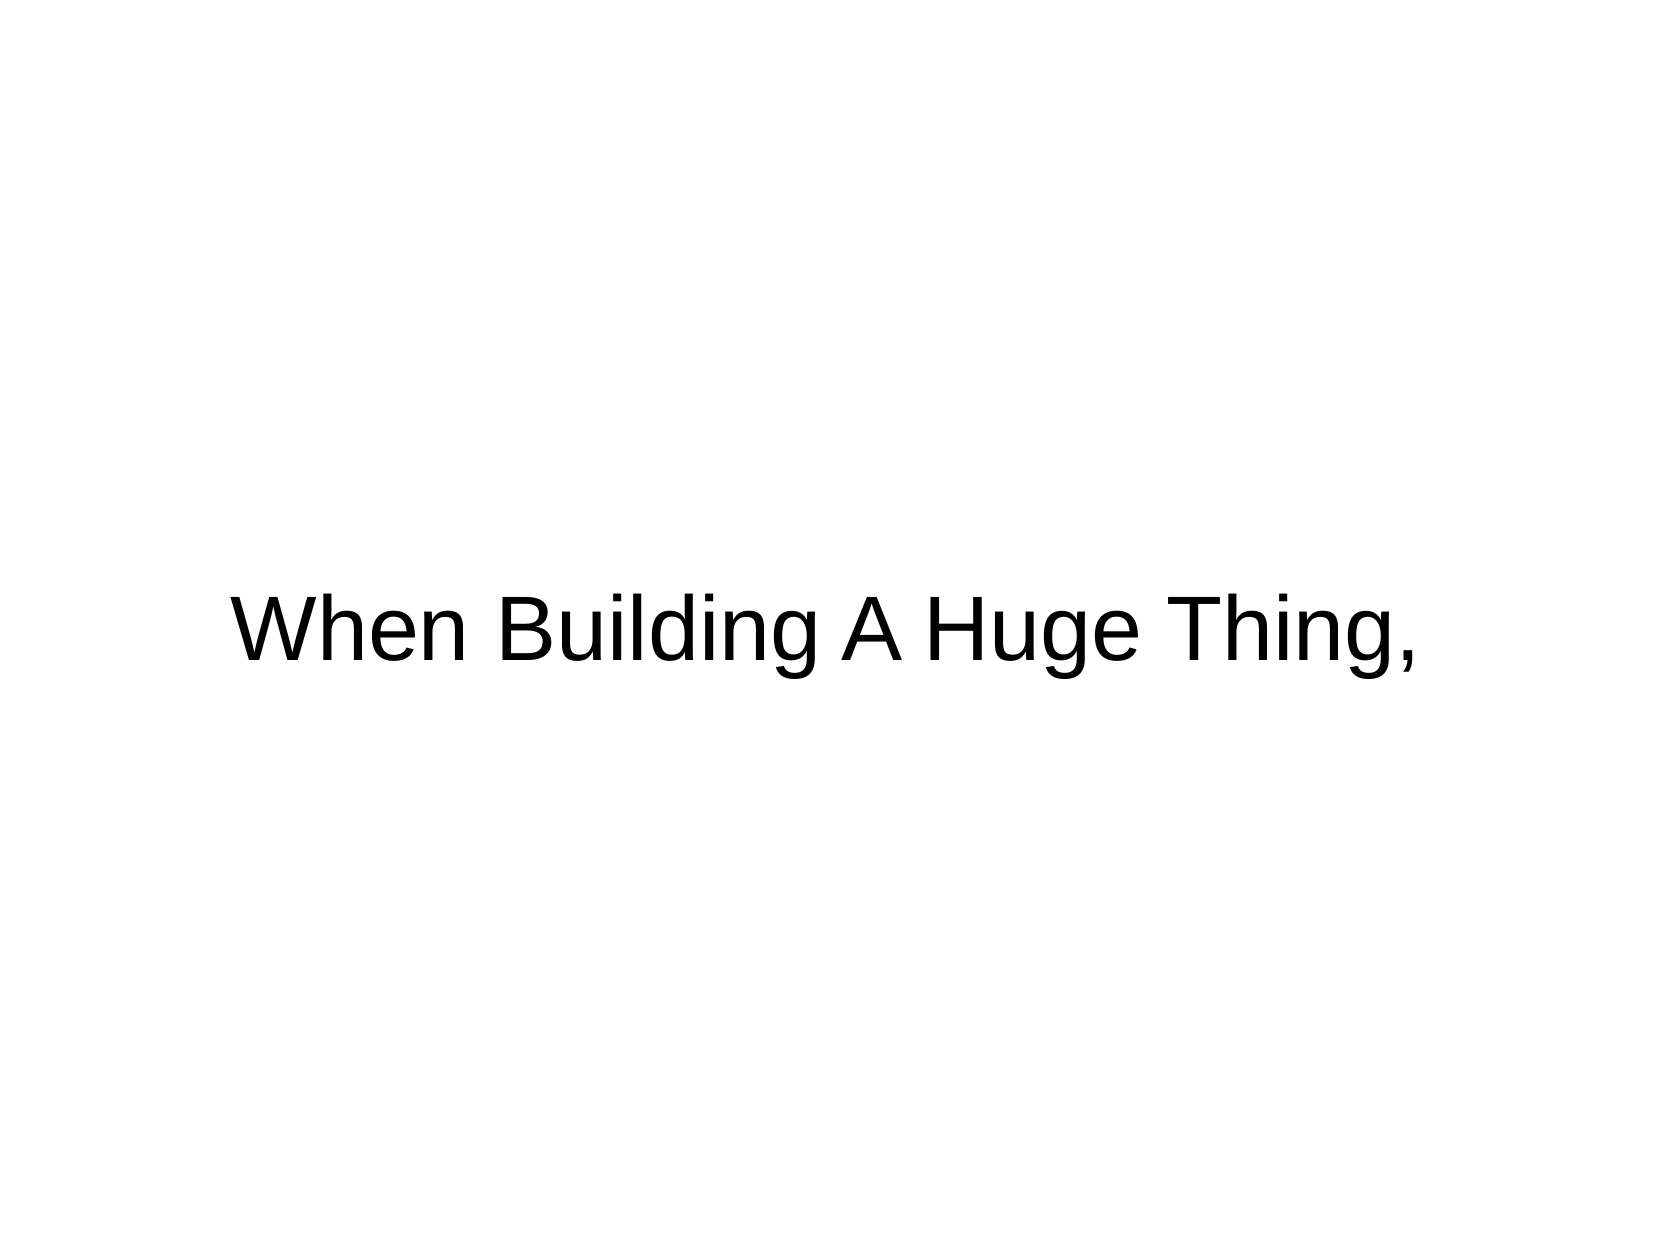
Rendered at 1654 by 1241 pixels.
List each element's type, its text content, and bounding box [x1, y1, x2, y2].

subtitle When Building A Huge Thing, [82, 226, 1571, 1031]
